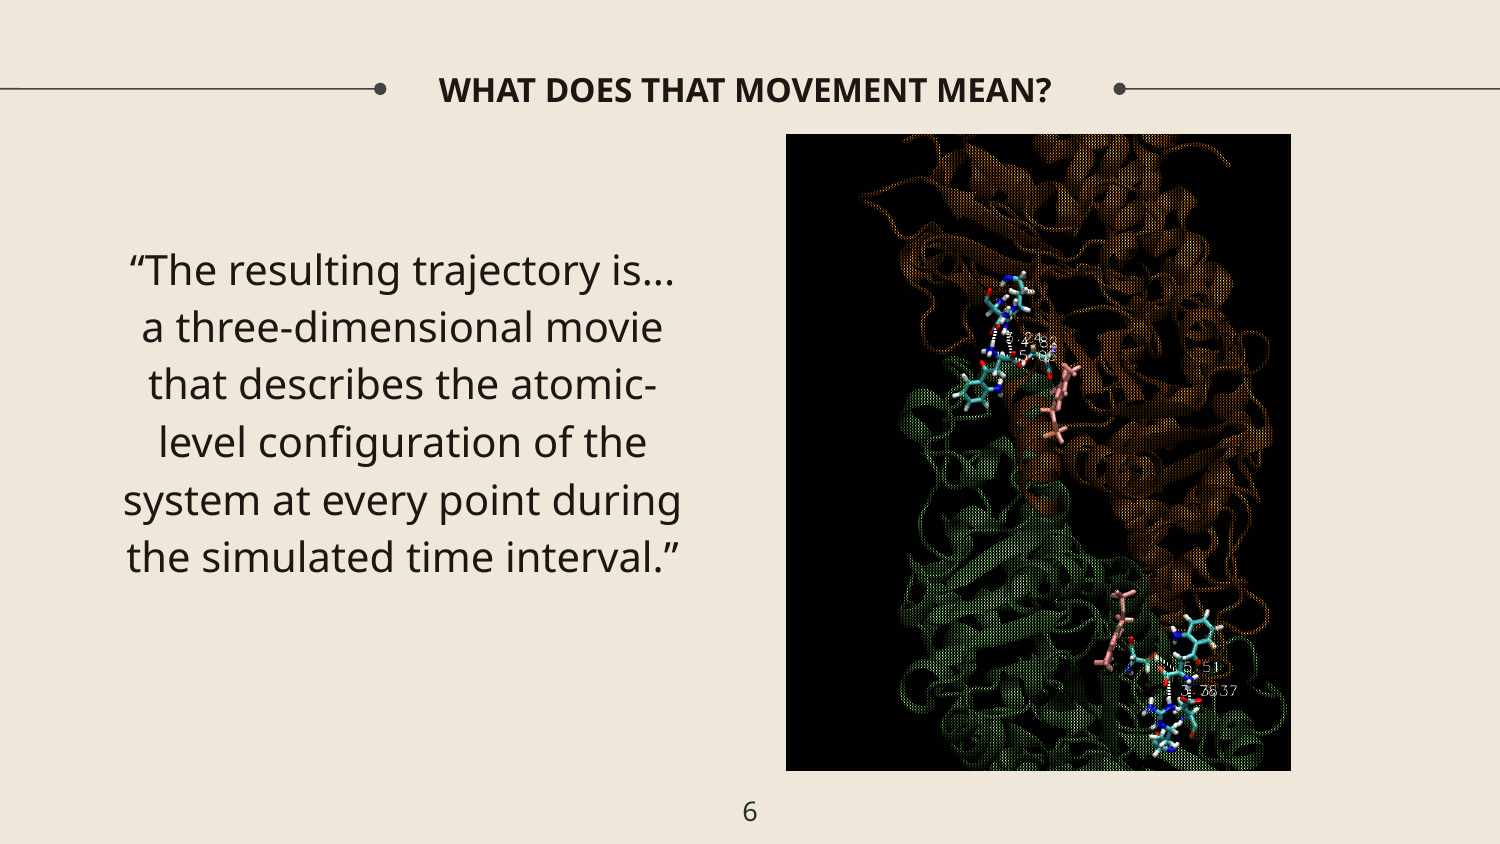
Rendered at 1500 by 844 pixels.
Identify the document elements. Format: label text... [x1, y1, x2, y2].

title WHAT DOES THAT MOVEMENT MEAN? [380, 18, 1120, 160]
list “The resulting trajectory is... a three-dimensional movie that describes the atomic-level configuration of the system at every point during the simulated time interval.” [102, 220, 703, 748]
picture [786, 134, 1291, 771]
slide_number <number> [705, 779, 795, 844]
